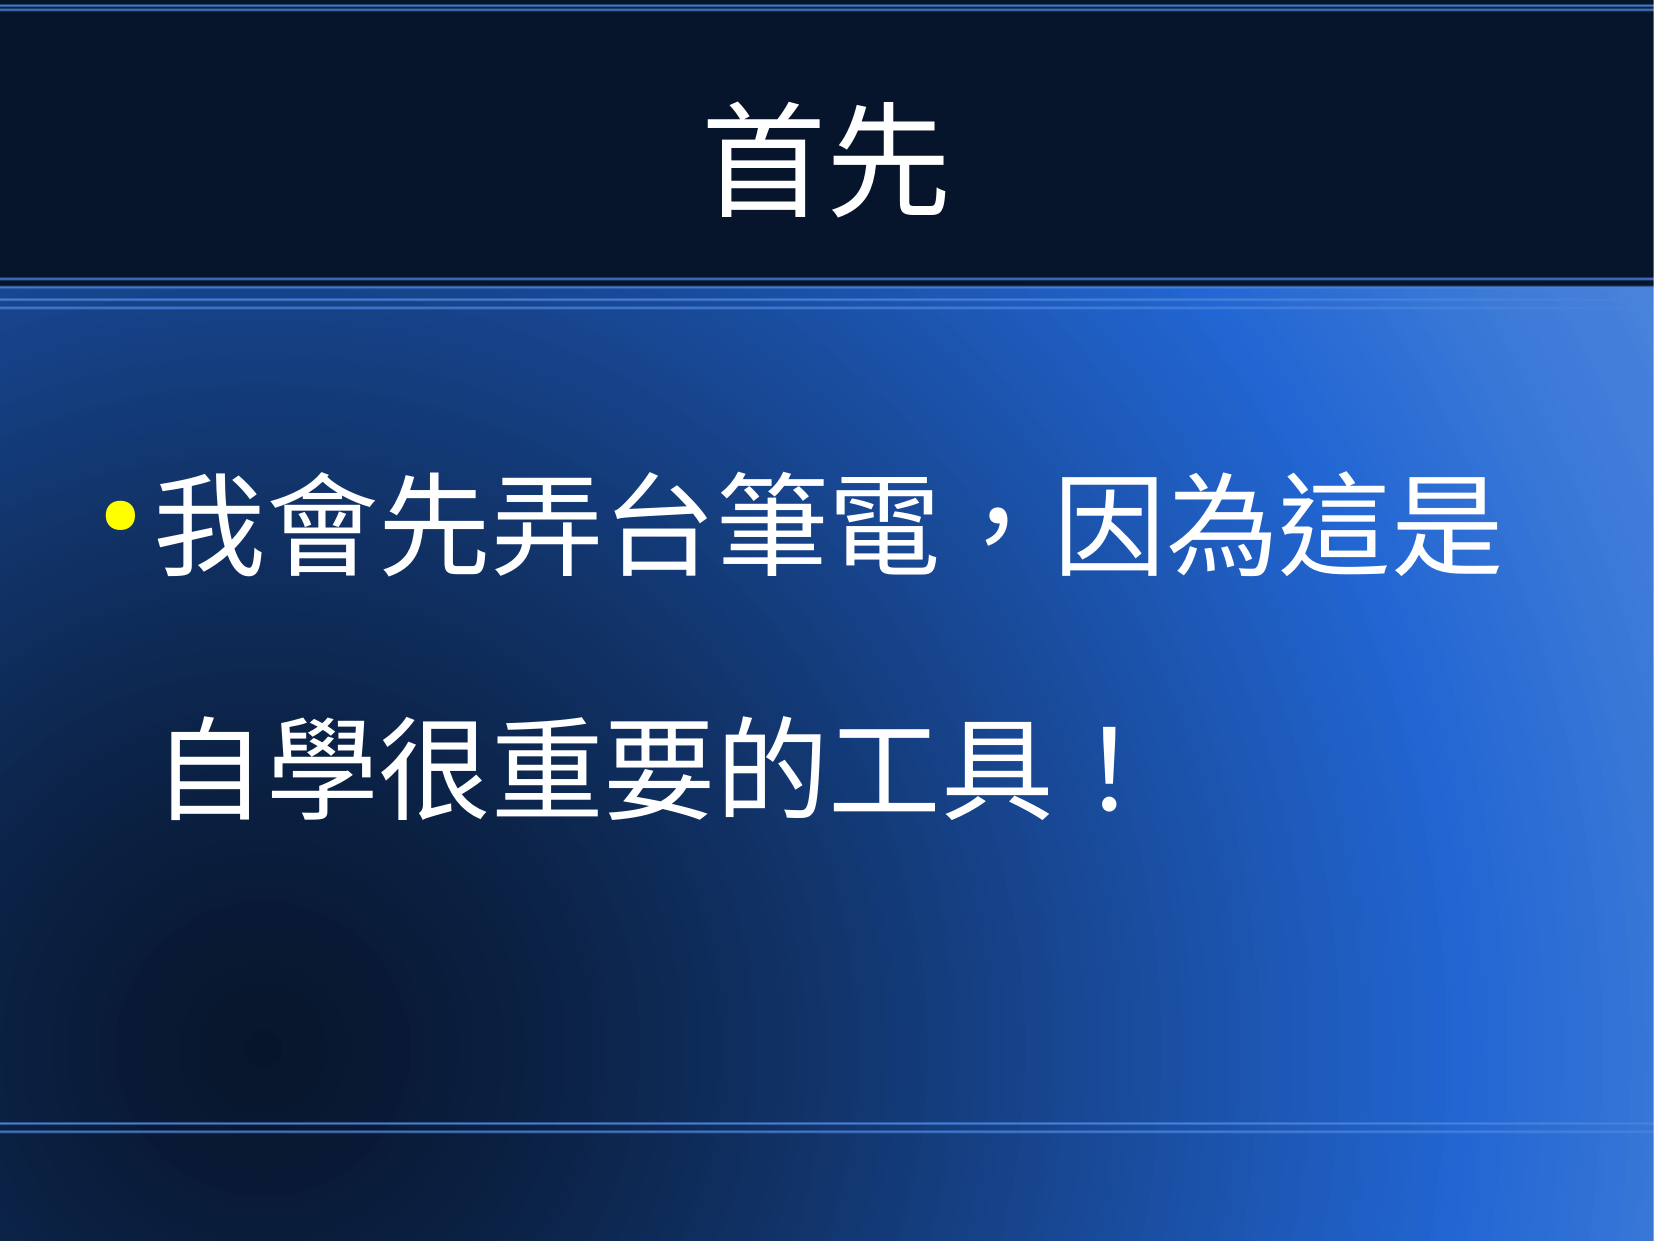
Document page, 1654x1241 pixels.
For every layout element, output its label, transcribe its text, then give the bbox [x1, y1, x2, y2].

picture [0, 0, 1654, 1241]
title 首先 [82, 49, 1571, 257]
list 我會先弄台筆電，因為這是自學很重要的工具！ [82, 355, 1571, 1241]
